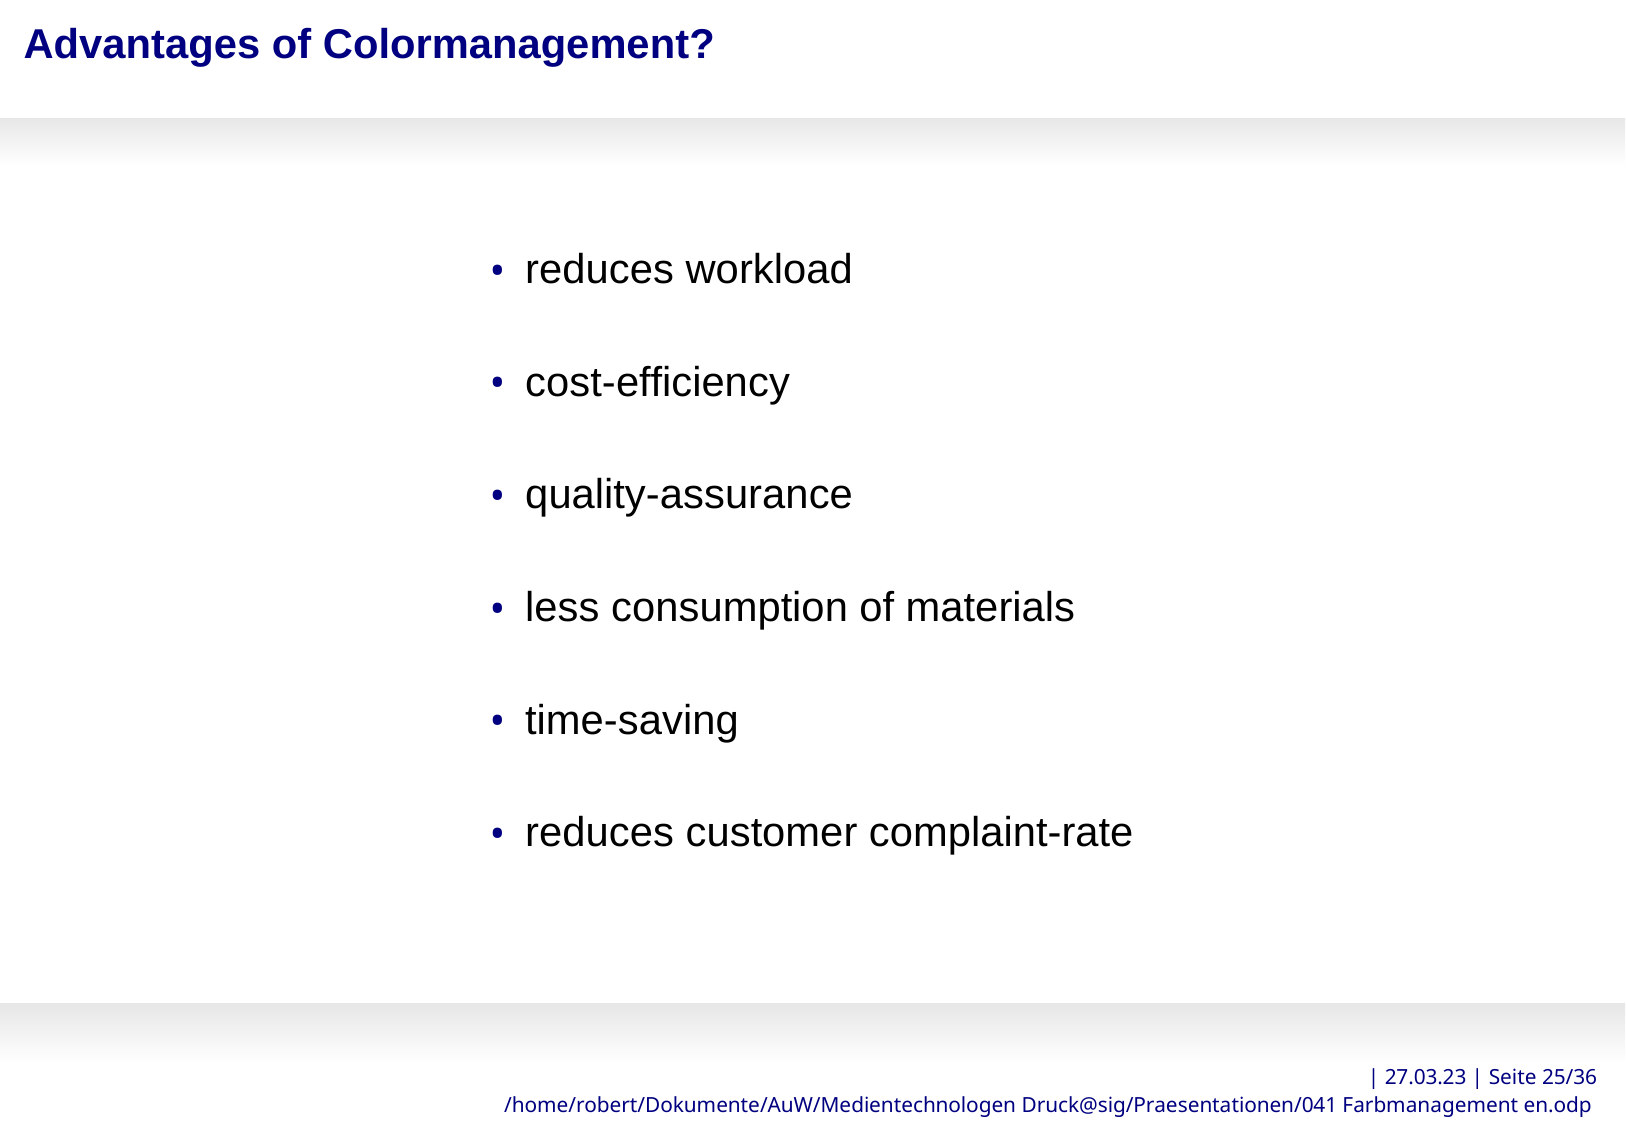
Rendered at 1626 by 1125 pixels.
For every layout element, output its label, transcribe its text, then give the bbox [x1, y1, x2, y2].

title Advantages of Colormanagement? [23, 11, 1600, 130]
list reduces workload cost-efficiency quality-assurance less consumption of materials time-saving reduces customer complaint-rate [442, 236, 1588, 850]
